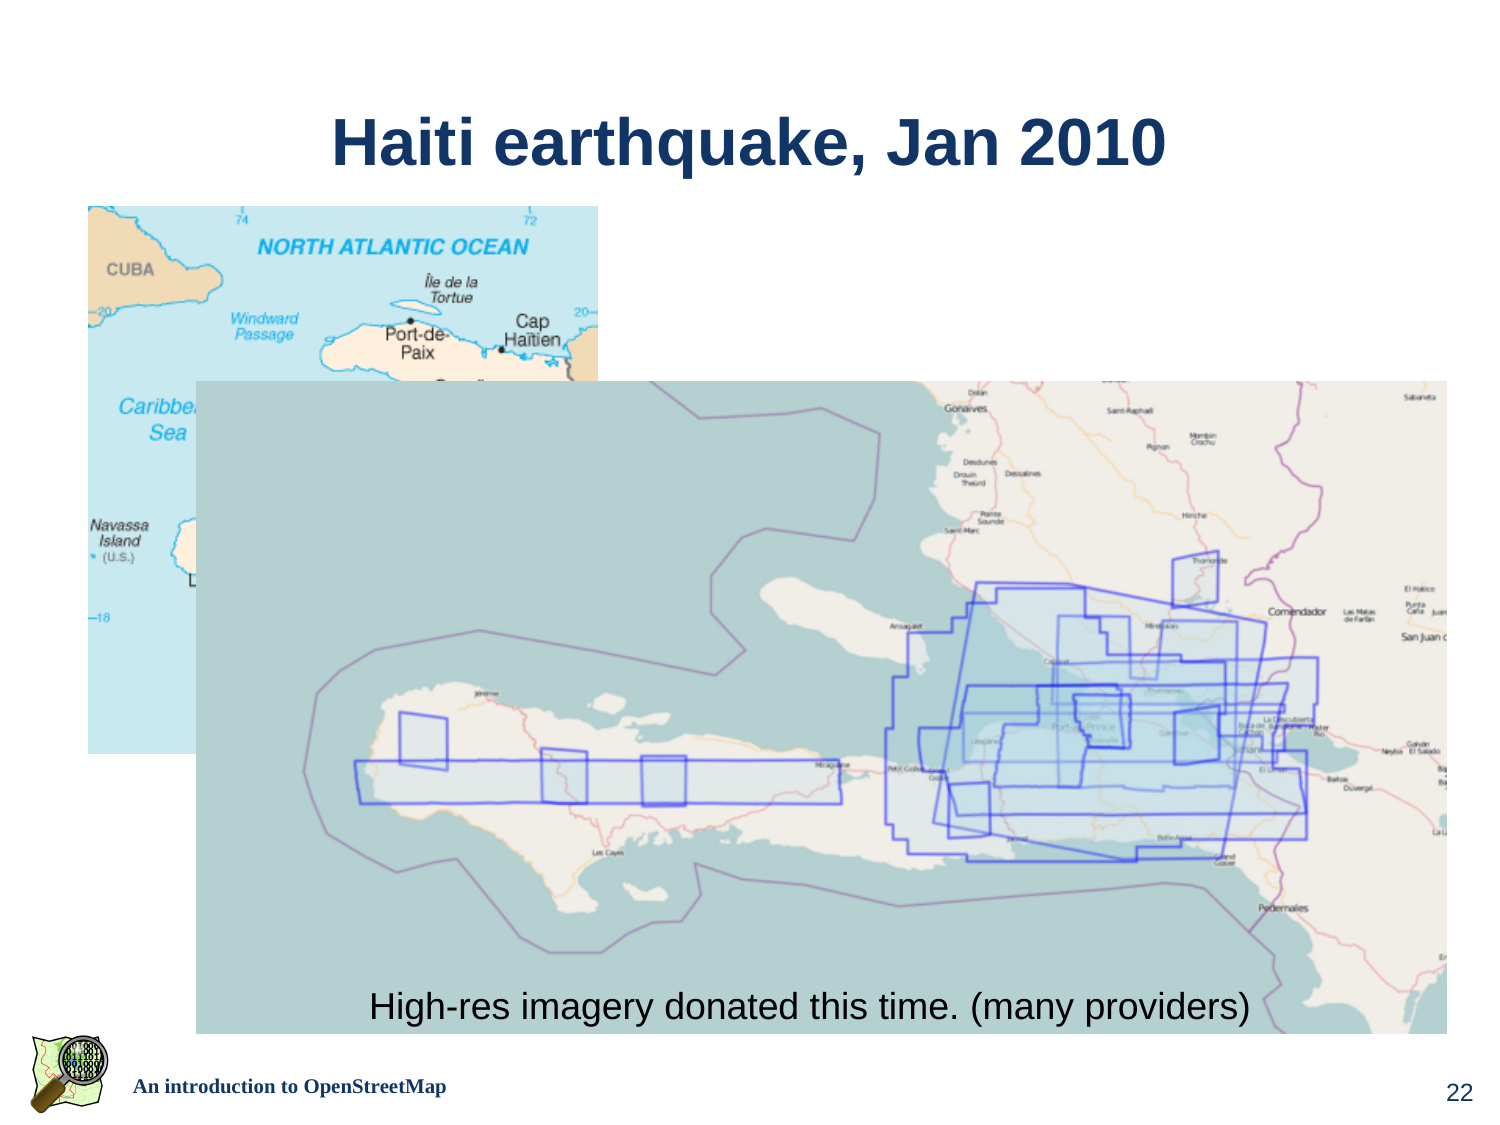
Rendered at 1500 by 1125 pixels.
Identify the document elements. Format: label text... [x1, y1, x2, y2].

title Haiti earthquake, Jan 2010 [74, 44, 1425, 233]
text_box High-res imagery donated this time. (many providers) [354, 974, 1266, 1035]
picture [88, 206, 1447, 1034]
picture [29, 1033, 110, 1114]
